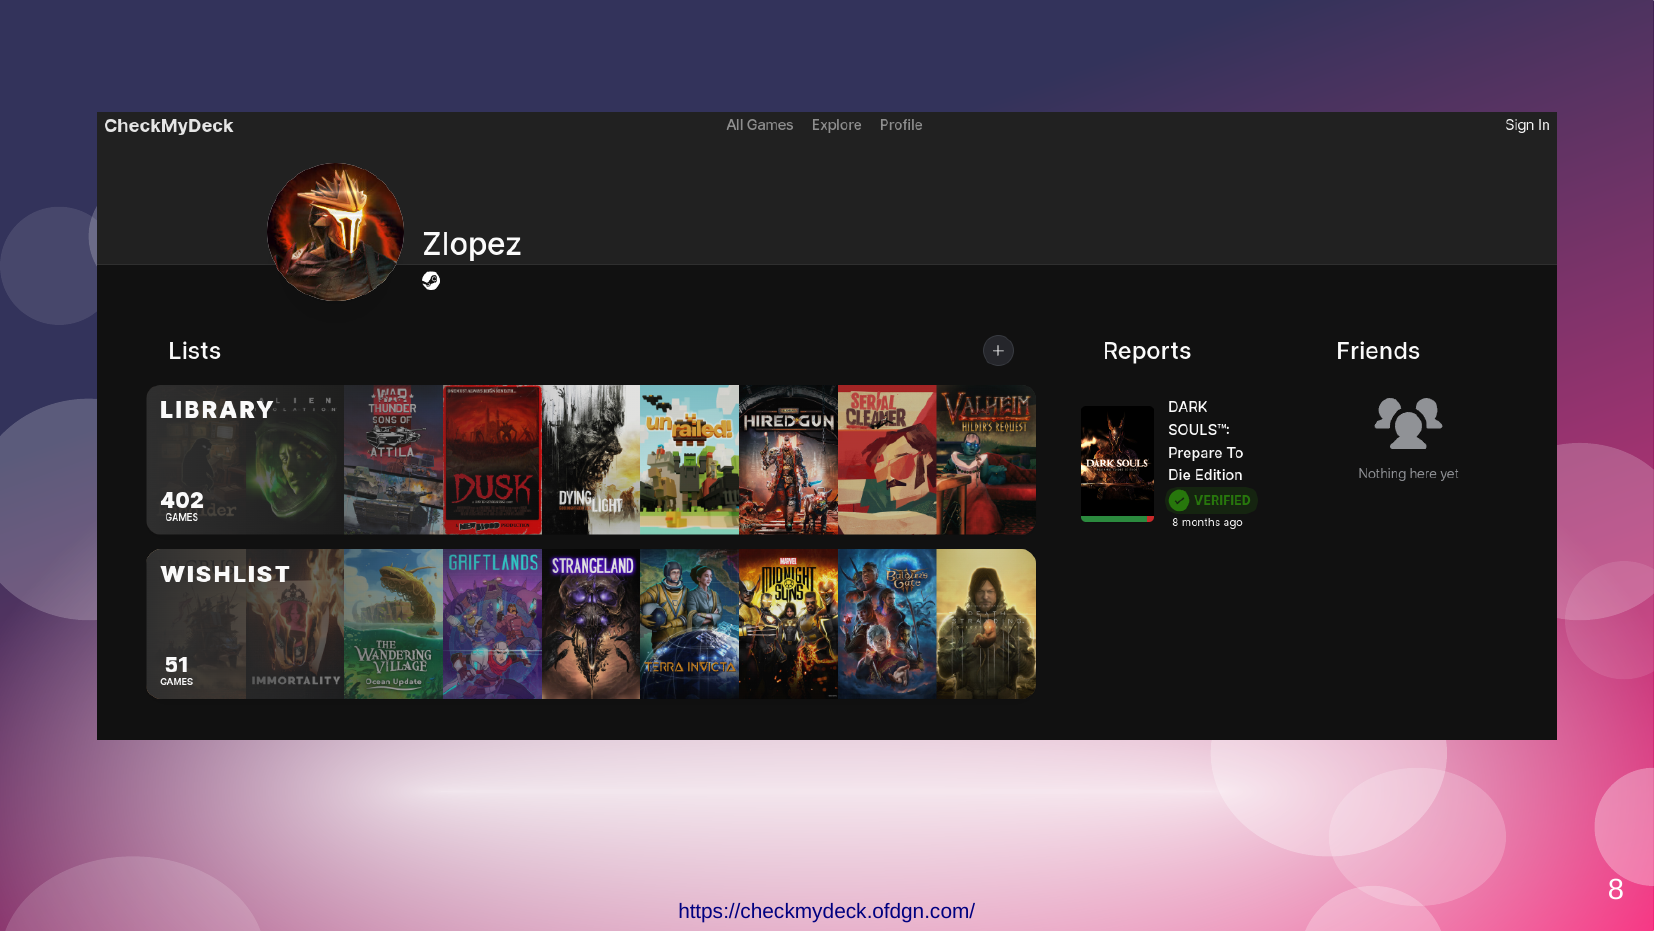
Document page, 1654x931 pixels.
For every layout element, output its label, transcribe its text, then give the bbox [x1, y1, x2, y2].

text_box https://checkmydeck.ofdgn.com/ [640, 892, 1014, 931]
picture [97, 112, 1557, 740]
